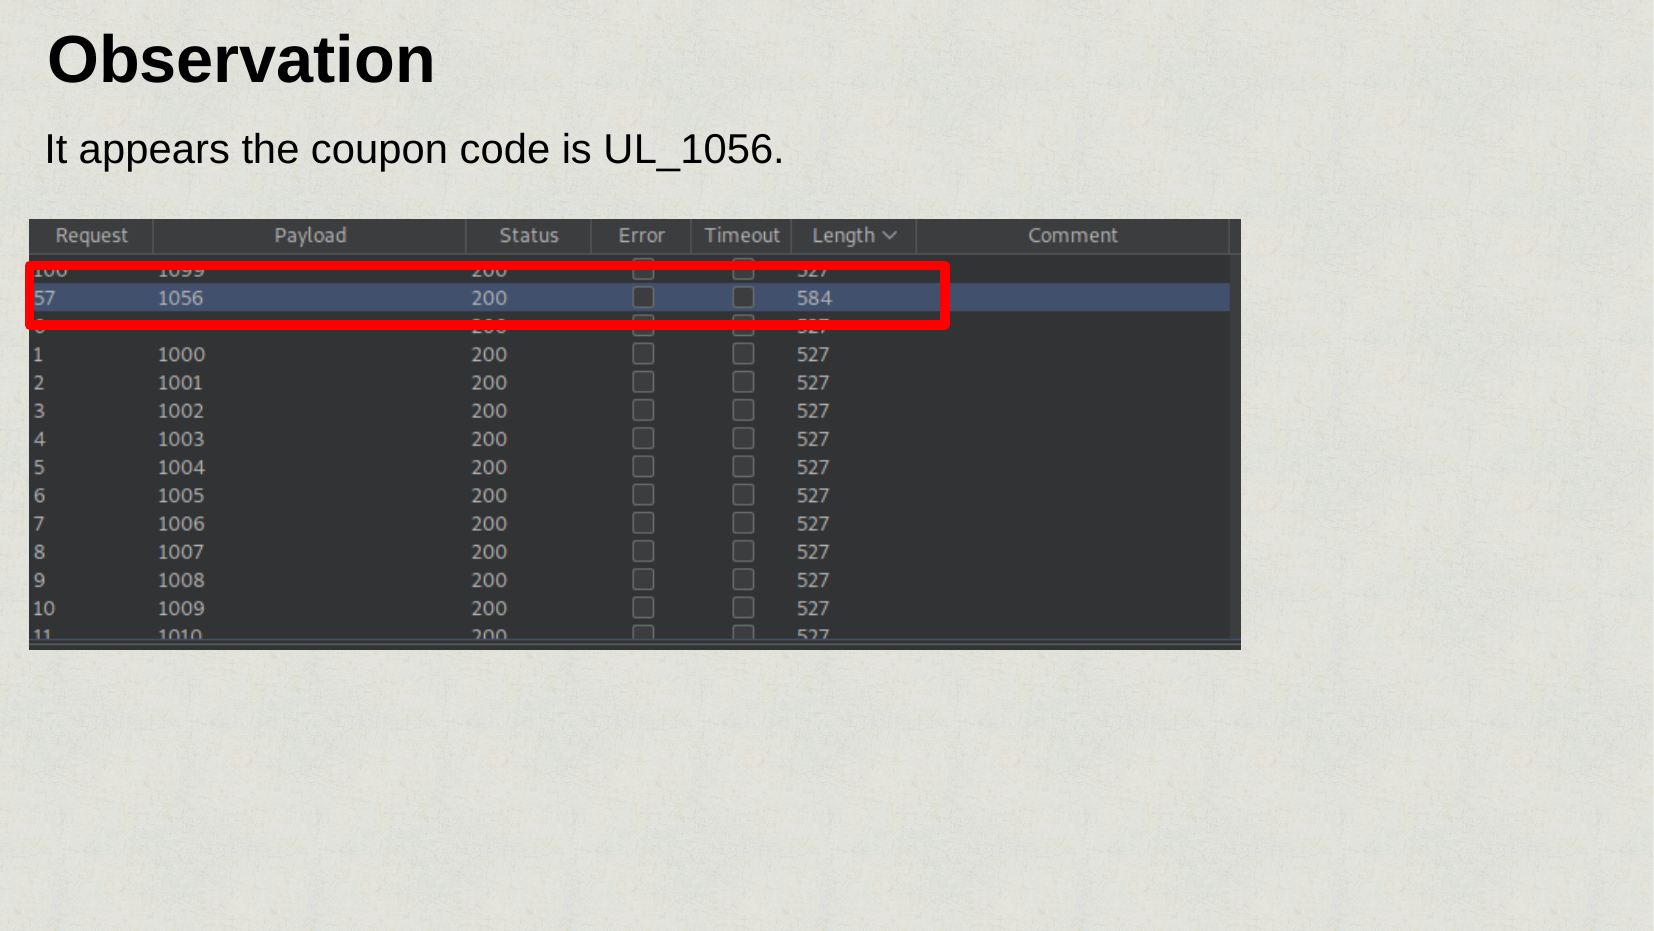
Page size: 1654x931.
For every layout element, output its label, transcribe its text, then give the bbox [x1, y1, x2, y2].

text_box It appears the coupon code is UL_1056. [29, 118, 1506, 459]
picture [0, 0, 1654, 931]
title Observation [47, 0, 1536, 119]
